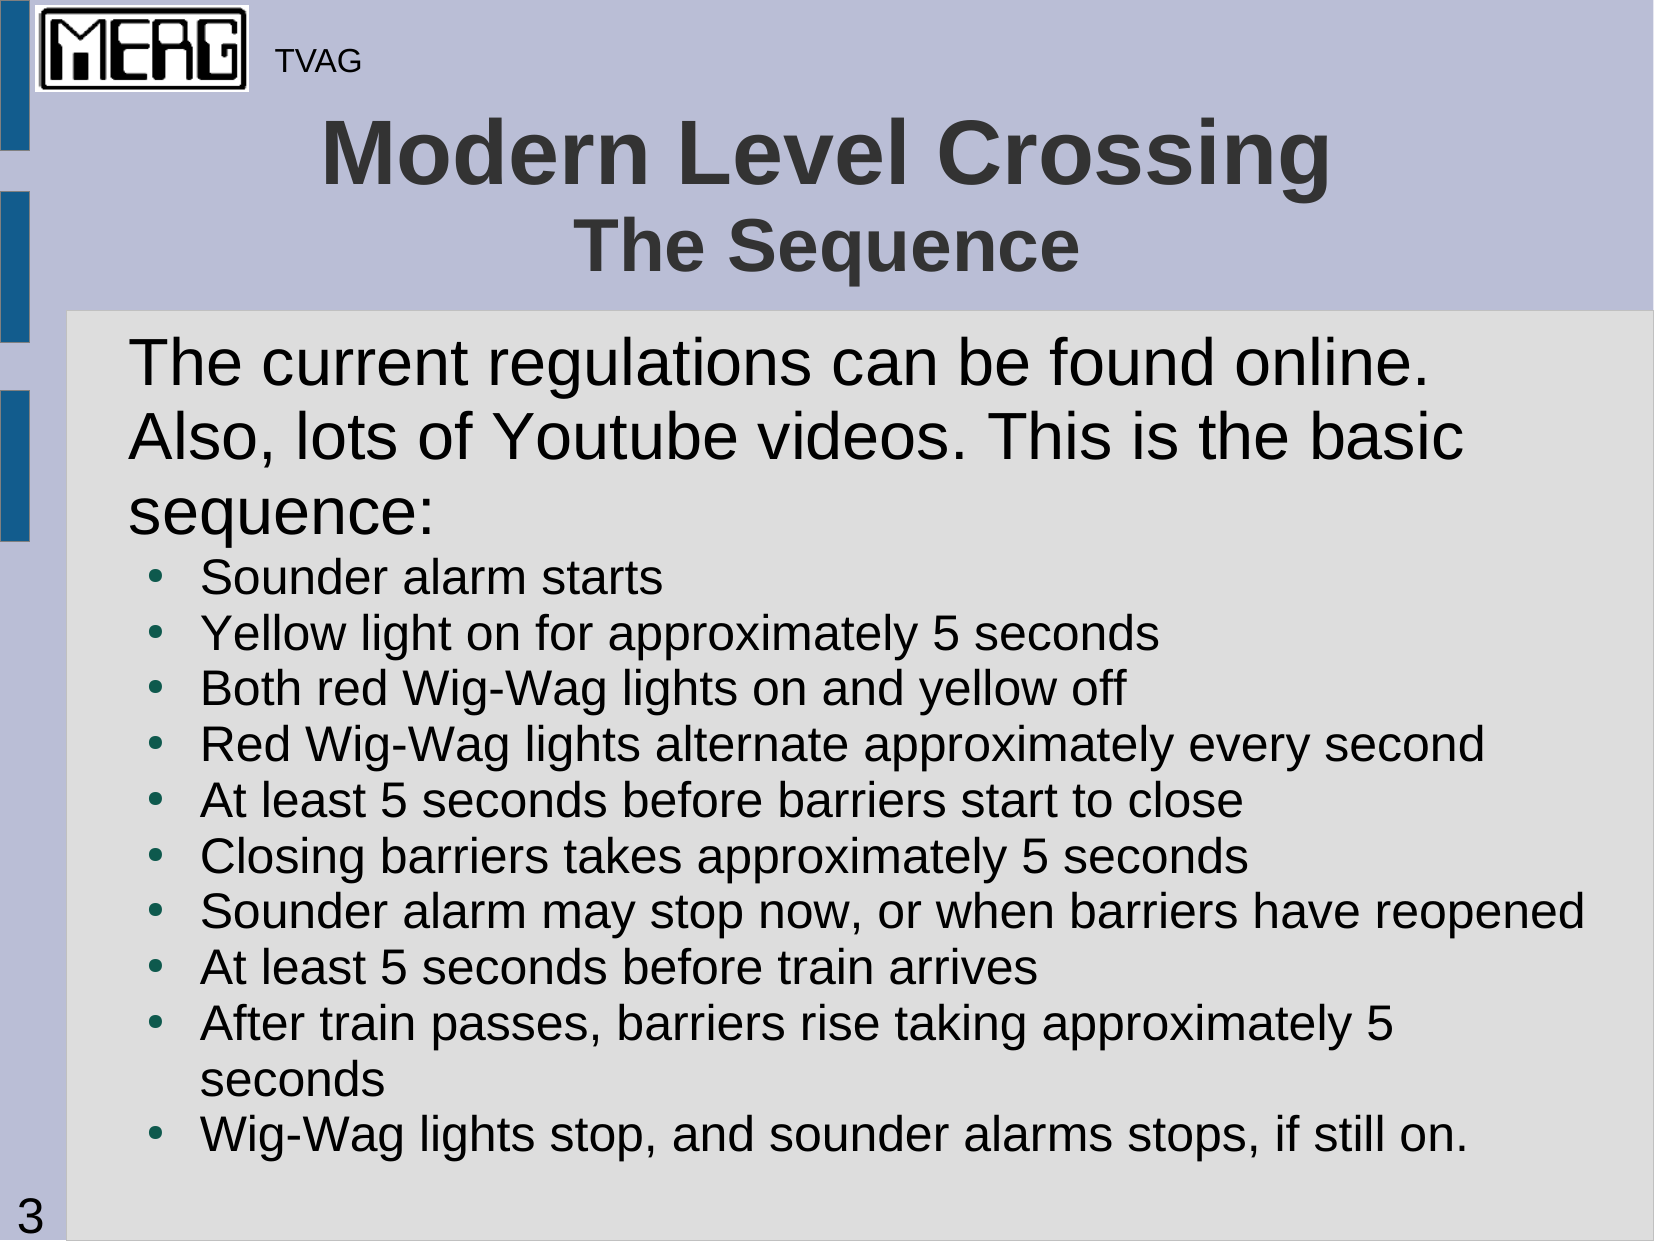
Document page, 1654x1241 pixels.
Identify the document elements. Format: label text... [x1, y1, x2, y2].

title Modern Level Crossing The Sequence [121, 91, 1534, 299]
text_box TVAG [259, 35, 378, 88]
picture [35, 5, 249, 92]
text_box <number> [2, 1181, 260, 1241]
list The current regulations can be found online. Also, lots of Youtube videos. This is the basic sequence: Sounder alarm starts Yellow light on for approximately 5 seconds Both red Wig-Wag lights on and yellow off Red Wig-Wag lights alternate approximately every second At least 5 seconds before barriers start to close Closing barriers takes approximately 5 seconds Sounder alarm may stop now, or when barriers have reopened At least 5 seconds before train arrives After train passes, barriers rise taking approximately 5 seconds Wig-Wag lights stop, and sounder alarms stops, if still on. [128, 324, 1594, 1163]
